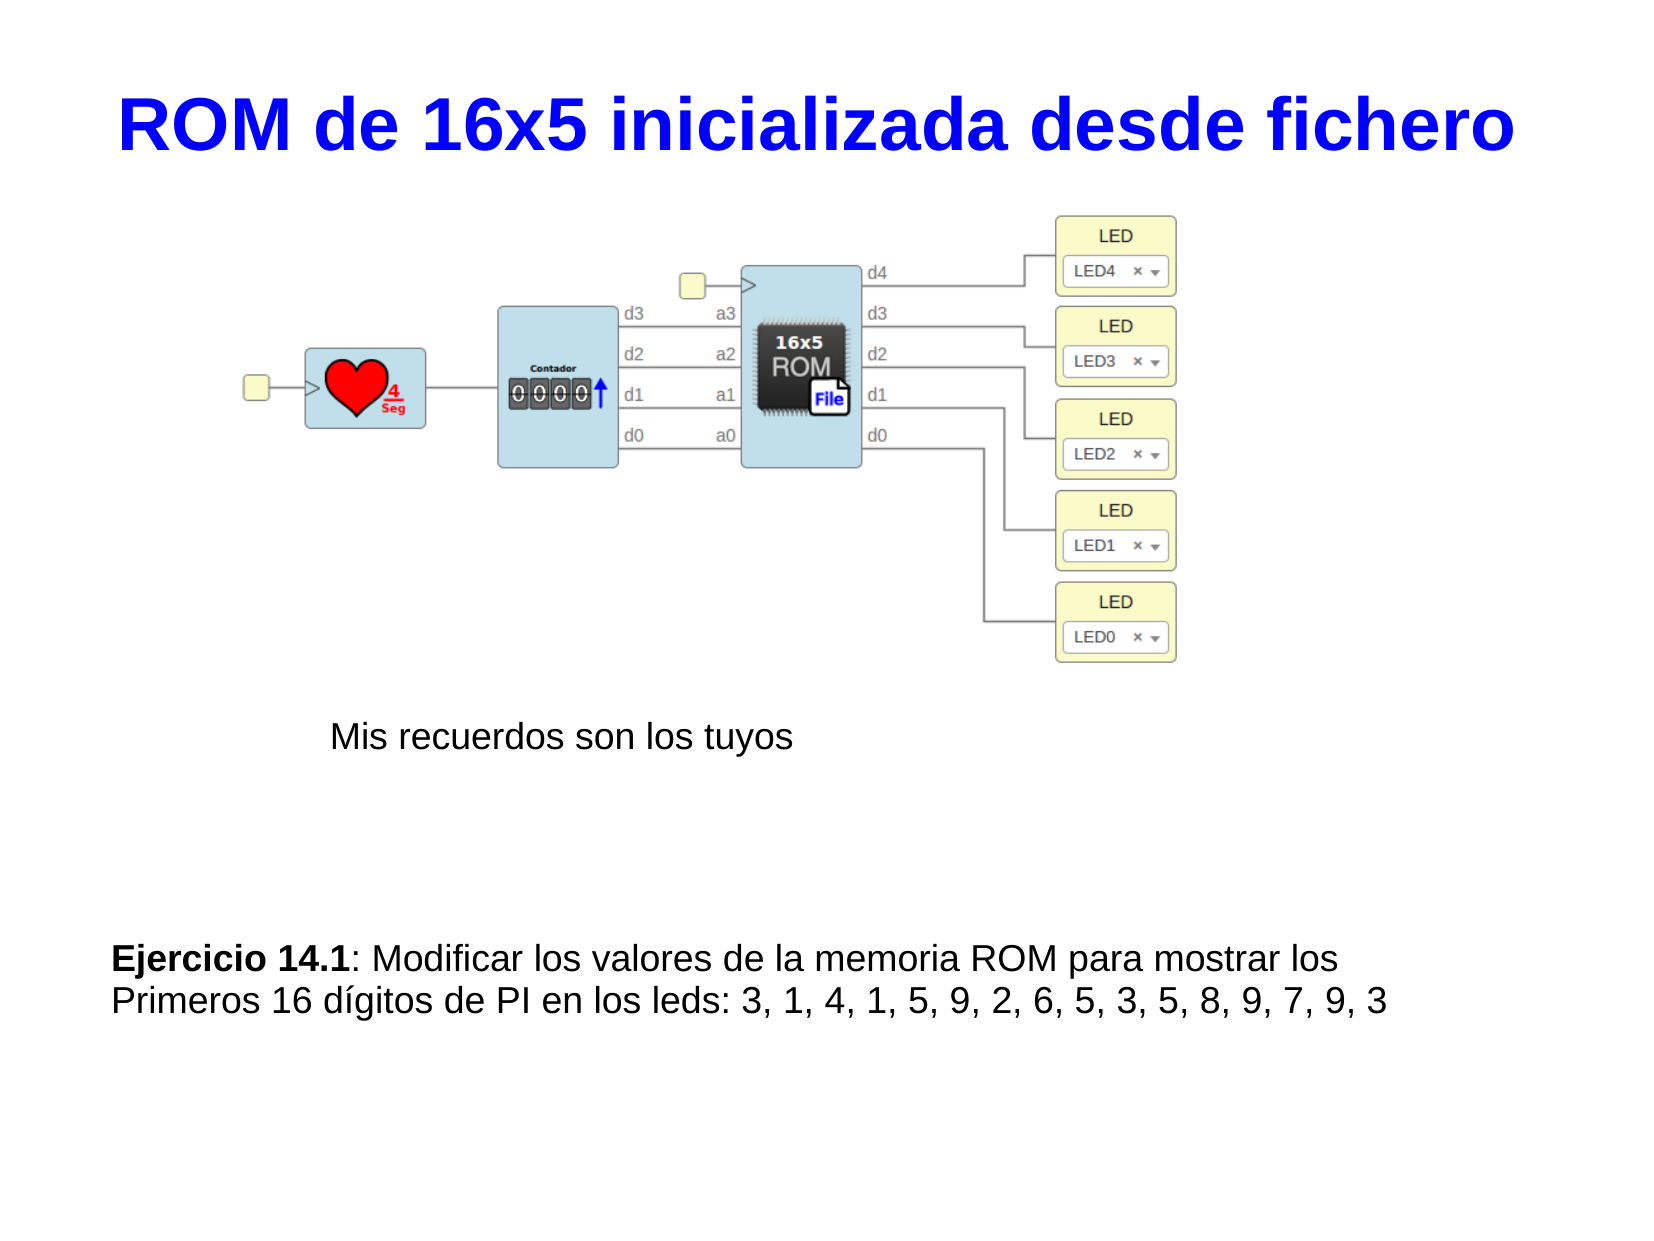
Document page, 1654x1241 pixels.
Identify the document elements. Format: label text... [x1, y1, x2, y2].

text_box Mis recuerdos son los tuyos [315, 708, 809, 766]
picture [216, 194, 1201, 682]
text_box Ejercicio 14.1: Modificar los valores de la memoria ROM para mostrar los Primeros 16 dígitos de PI en los leds: 3, 1, 4, 1, 5, 9, 2, 6, 5, 3, 5, 8, 9, 7, 9, 3 [96, 930, 1404, 1029]
text_box ROM de 16x5 inicializada desde fichero [90, 75, 1546, 174]
